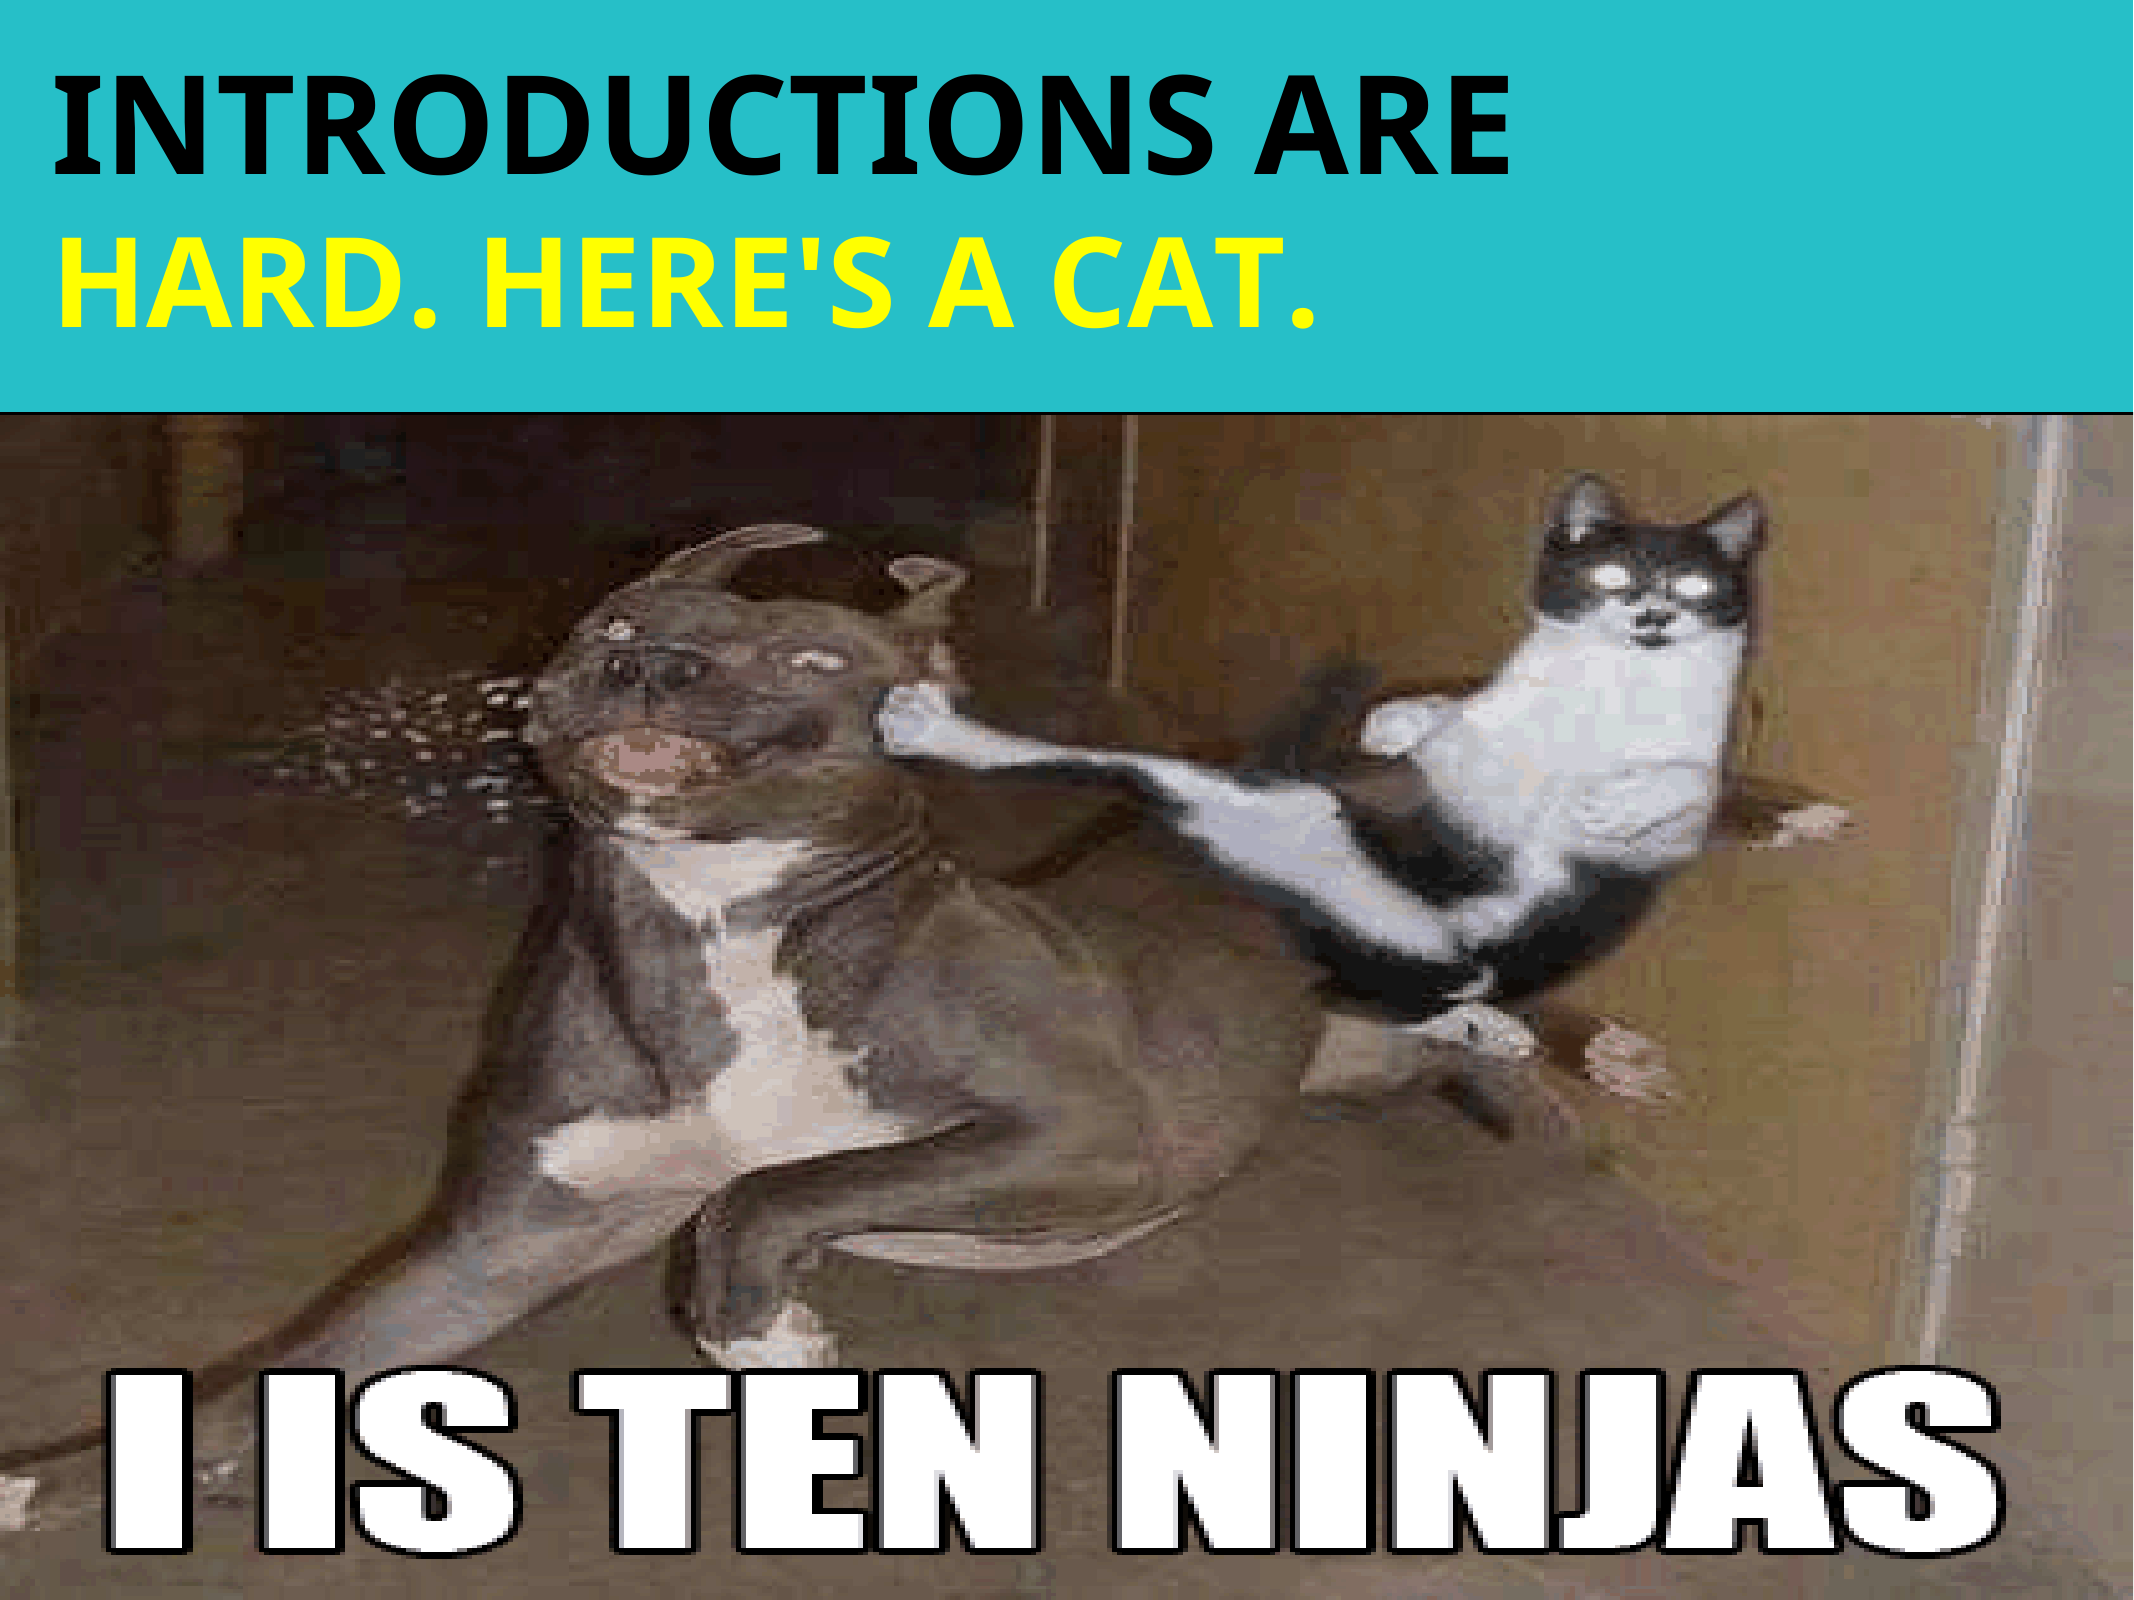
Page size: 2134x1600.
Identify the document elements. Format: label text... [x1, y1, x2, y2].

picture [0, 412, 2134, 1600]
text_box INTRODUCTIONS ARE HARD. HERE'S A CAT. [41, 37, 1719, 412]
